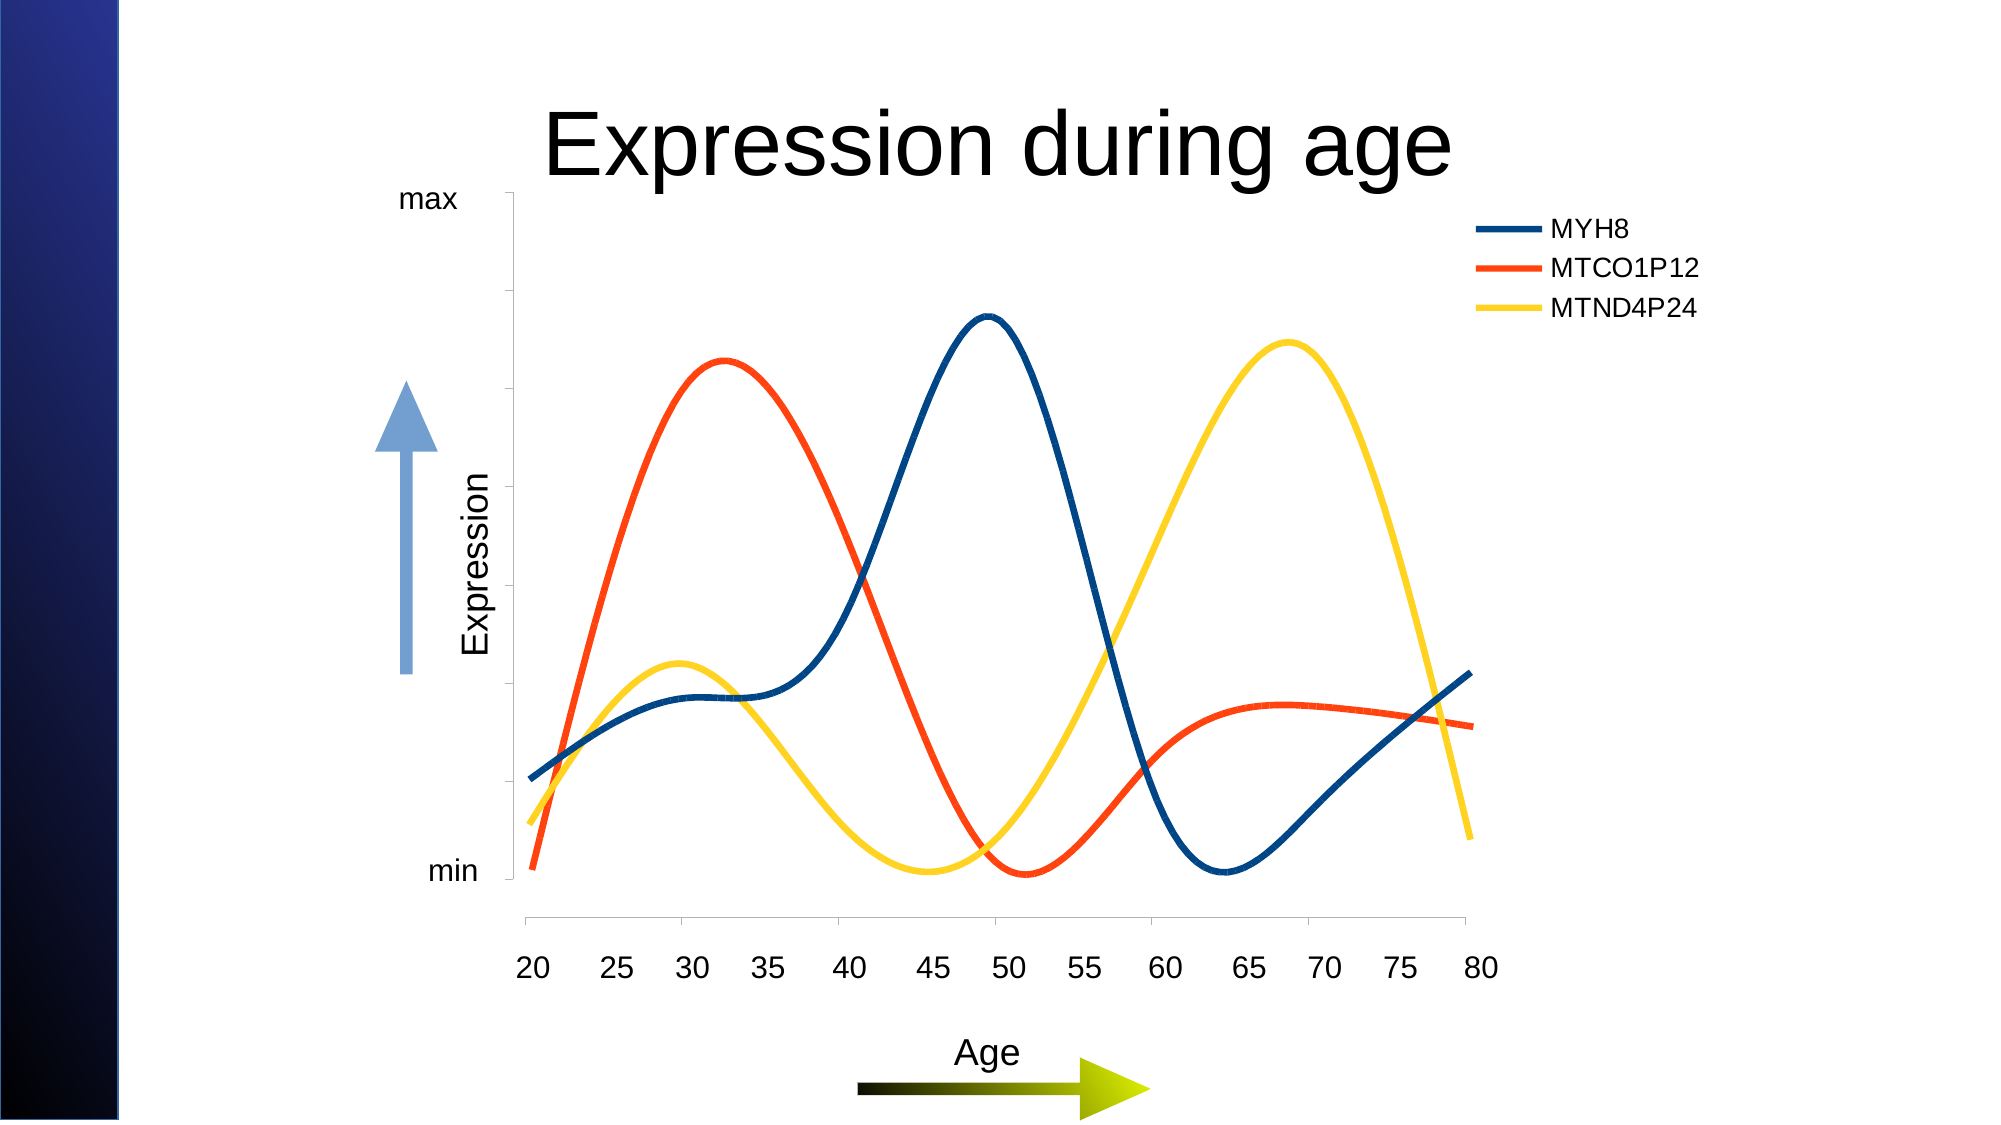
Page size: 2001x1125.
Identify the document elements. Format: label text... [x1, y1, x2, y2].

text_box Age [939, 1020, 1108, 1078]
picture [524, 917, 1473, 930]
text_box 55 [1052, 940, 1133, 993]
text_box 20 [500, 939, 579, 993]
picture [505, 673, 518, 884]
text_box 45 [901, 939, 974, 993]
text_box 25 [584, 939, 653, 993]
text_box 80 [1449, 940, 1532, 993]
text_box Expression [442, 355, 526, 673]
text_box [374, 380, 438, 675]
picture [525, 191, 1713, 885]
text_box 65 [1217, 939, 1295, 993]
picture [505, 191, 518, 355]
text_box 70 [1292, 940, 1368, 993]
text_box [857, 1057, 1151, 1121]
text_box min [413, 842, 502, 927]
text_box 35 [735, 940, 805, 993]
text_box max [383, 170, 509, 256]
text_box 40 [817, 939, 885, 993]
text_box 30 [660, 940, 730, 993]
text_box [0, 0, 118, 1119]
text_box Expression during age [100, 45, 1900, 232]
text_box 60 [1133, 939, 1216, 993]
text_box 50 [977, 940, 1046, 993]
text_box 75 [1368, 940, 1440, 993]
